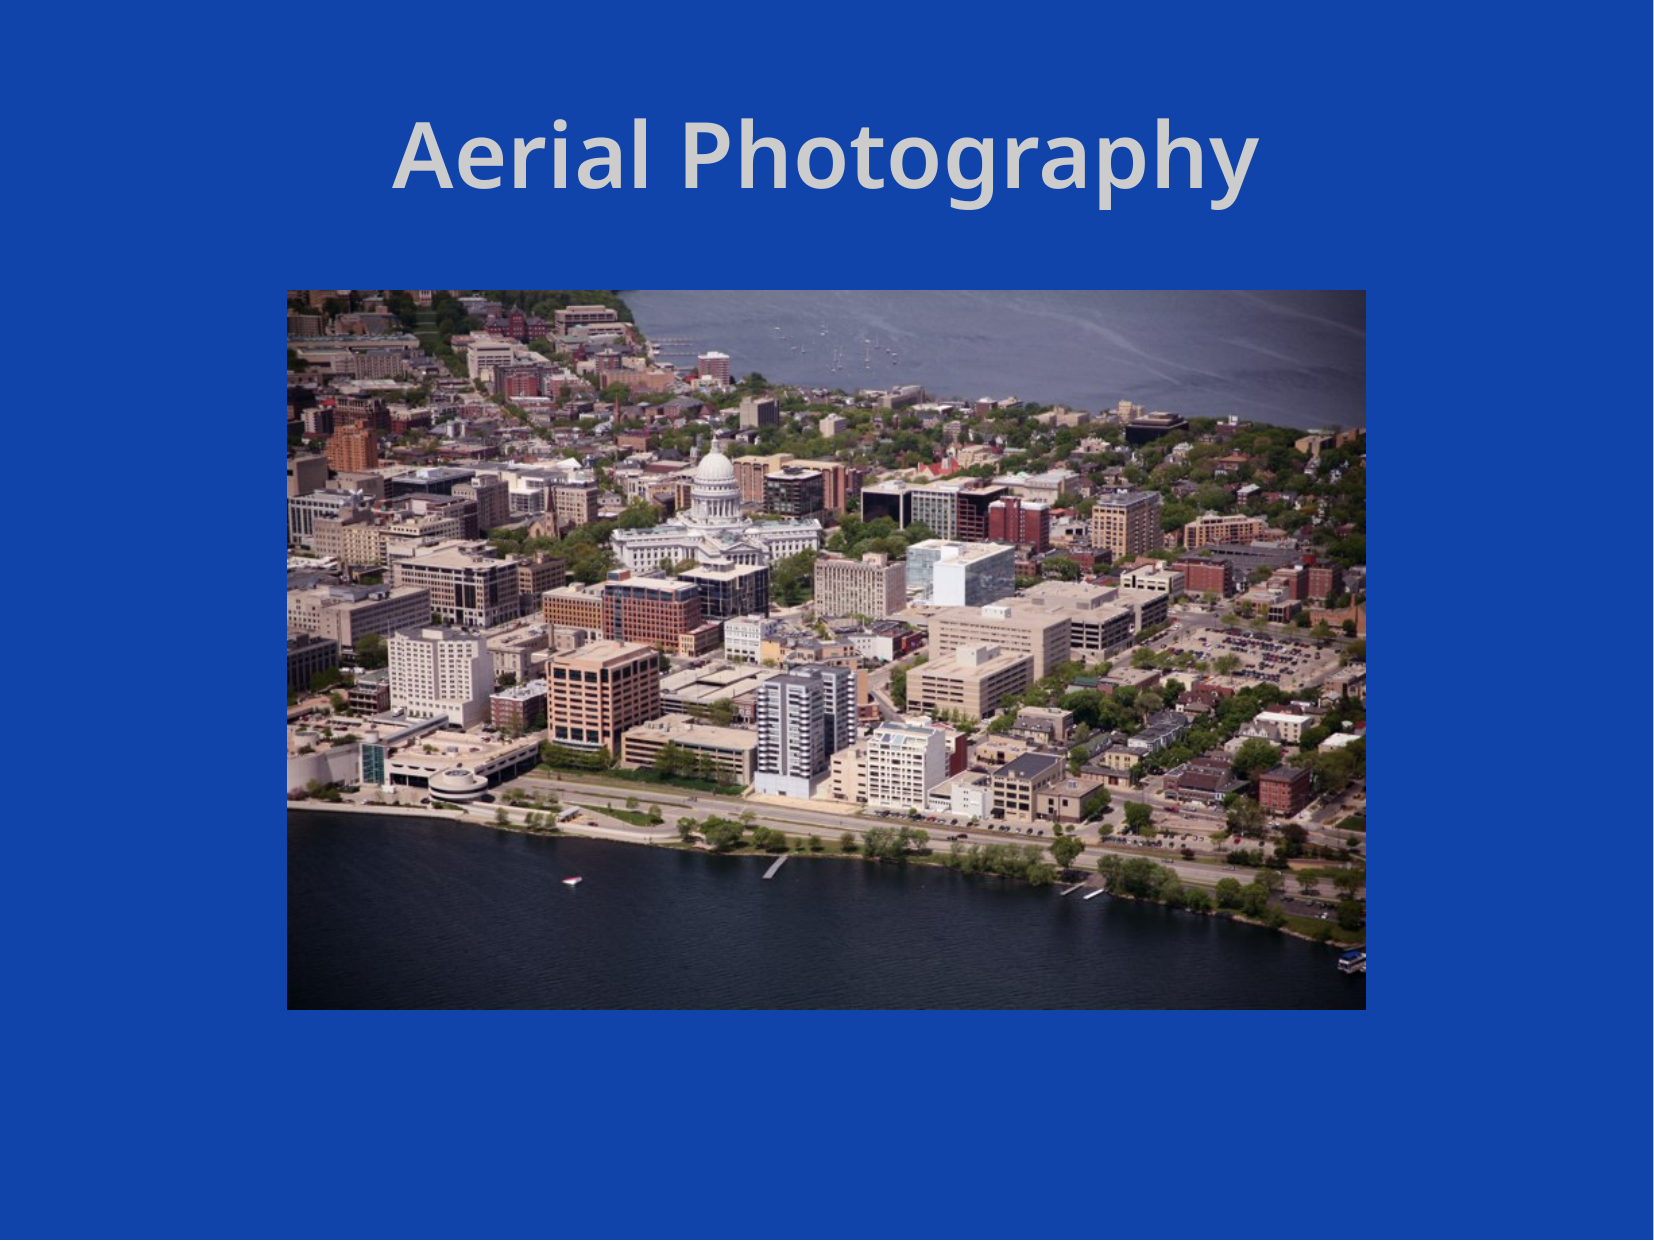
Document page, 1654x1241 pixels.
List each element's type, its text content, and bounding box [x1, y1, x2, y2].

picture [287, 290, 1366, 1010]
title Aerial Photography [82, 49, 1571, 257]
